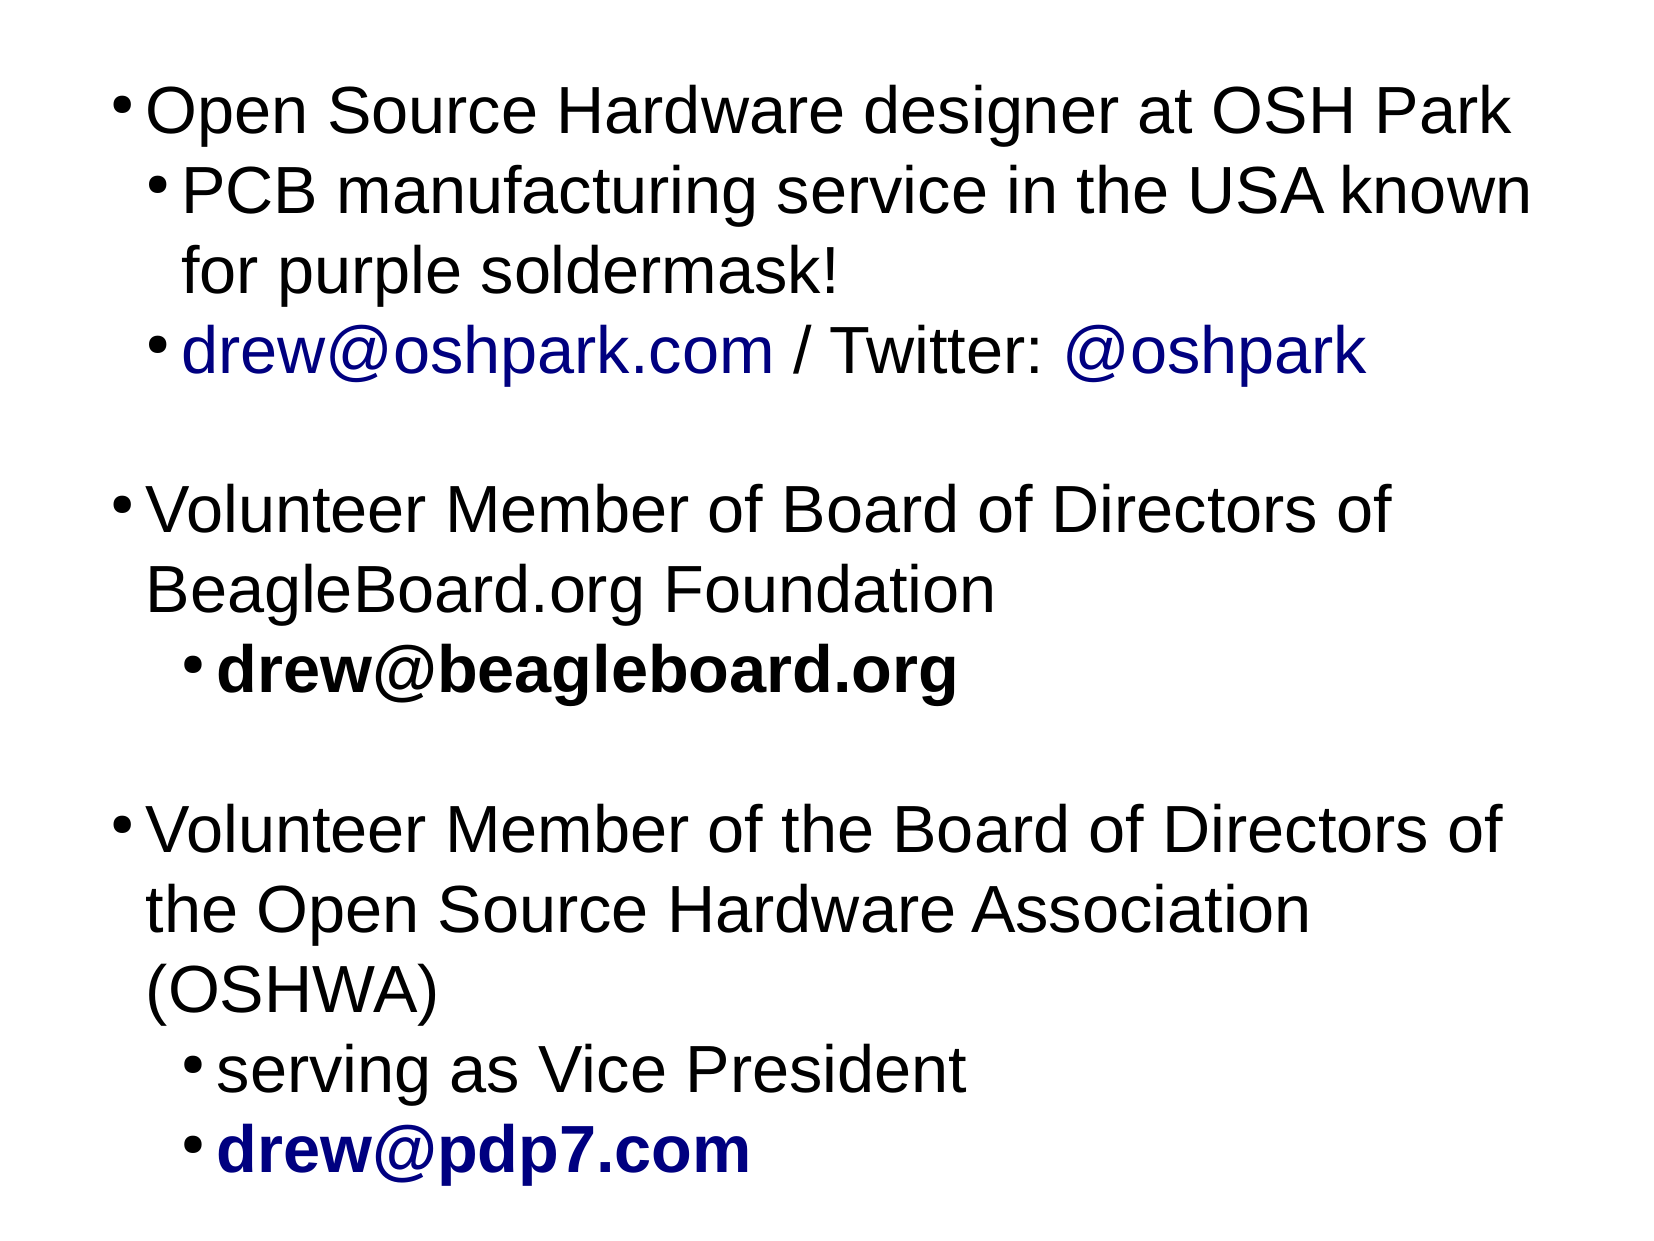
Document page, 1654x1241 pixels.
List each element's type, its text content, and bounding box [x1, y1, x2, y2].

text_box Open Source Hardware designer at OSH Park PCB manufacturing service in the USA known for purple soldermask! drew@oshpark.com / Twitter: @oshpark Volunteer Member of Board of Directors of BeagleBoard.org Foundation drew@beagleboard.org Volunteer Member of the Board of Directors of the Open Source Hardware Association (OSHWA) serving as Vice President drew@pdp7.com [75, 0, 1538, 854]
